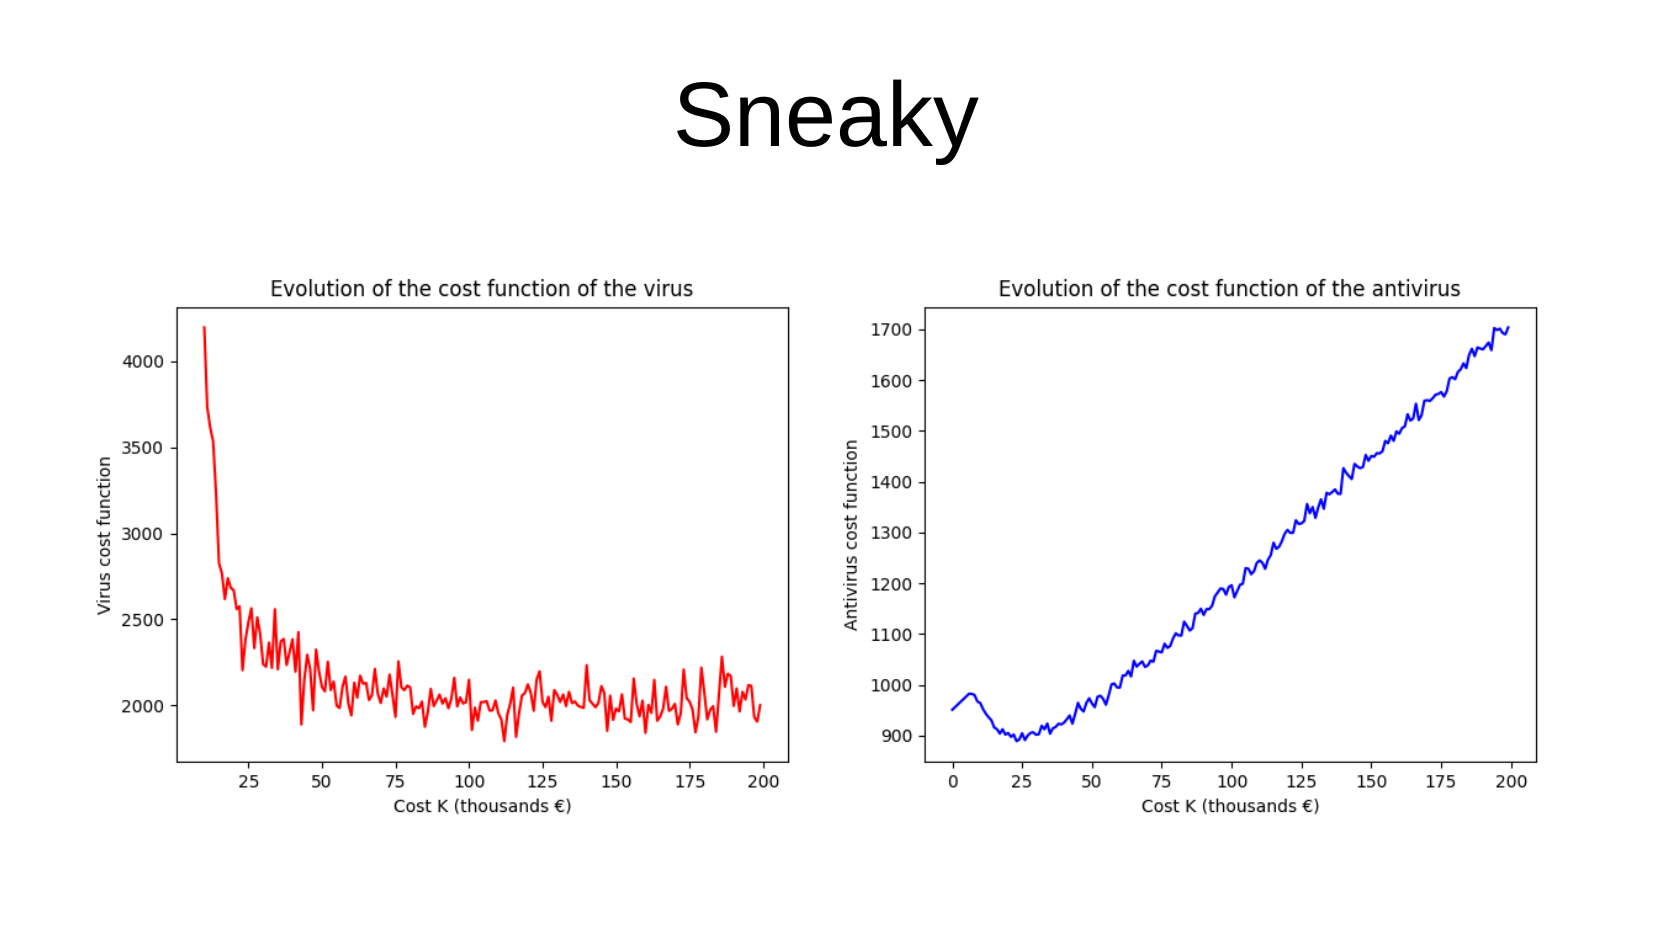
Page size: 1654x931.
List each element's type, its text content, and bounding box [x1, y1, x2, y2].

title Sneaky [82, 37, 1571, 193]
picture [78, 236, 1615, 827]
